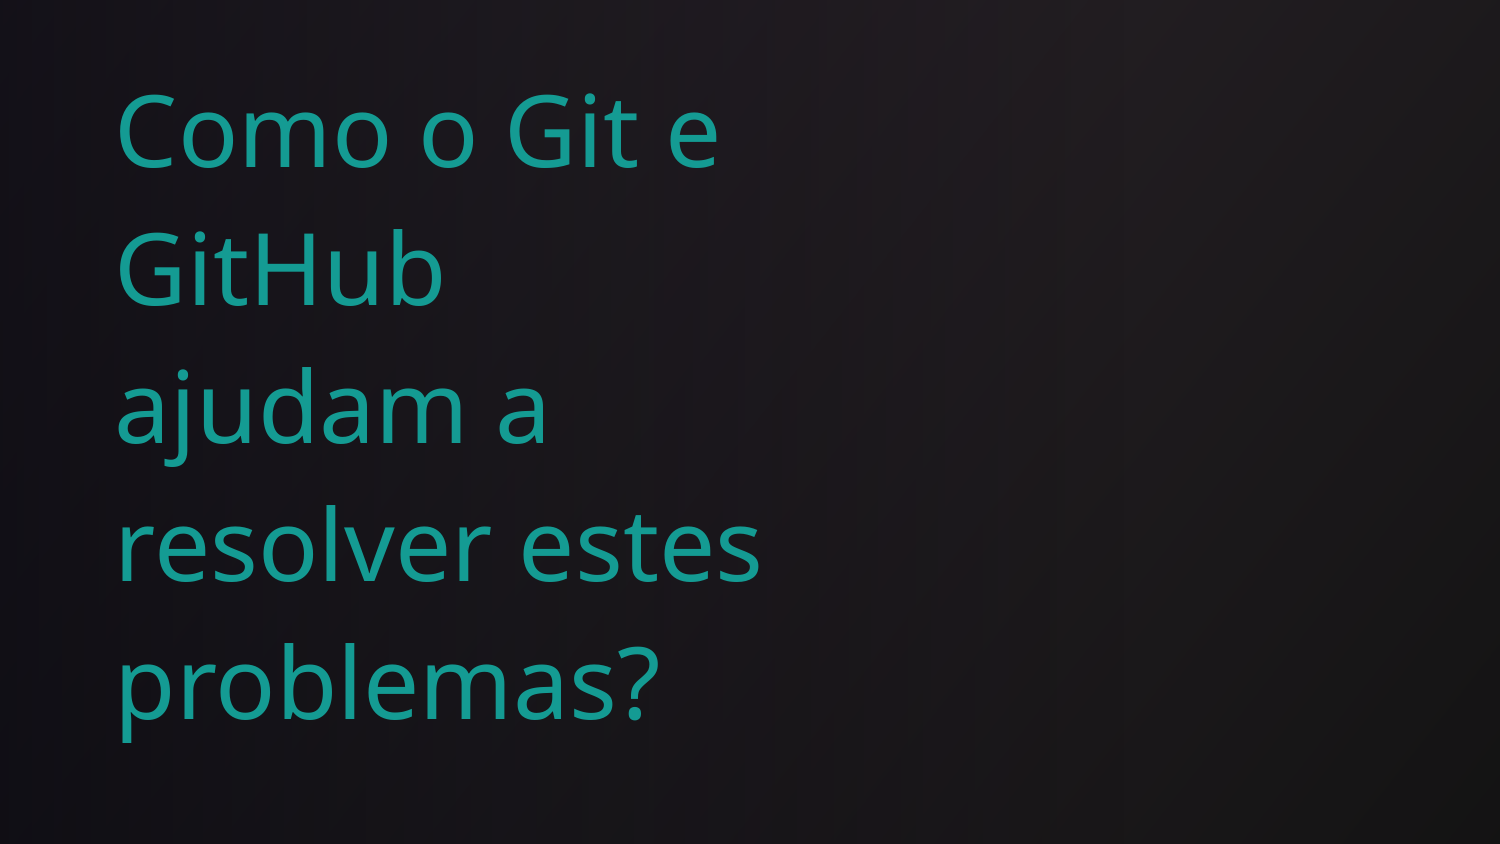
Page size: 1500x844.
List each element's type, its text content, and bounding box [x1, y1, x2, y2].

title Como o Git e GitHub ajudam a resolver estes problemas? [99, 564, 830, 755]
picture [0, 0, 1500, 844]
